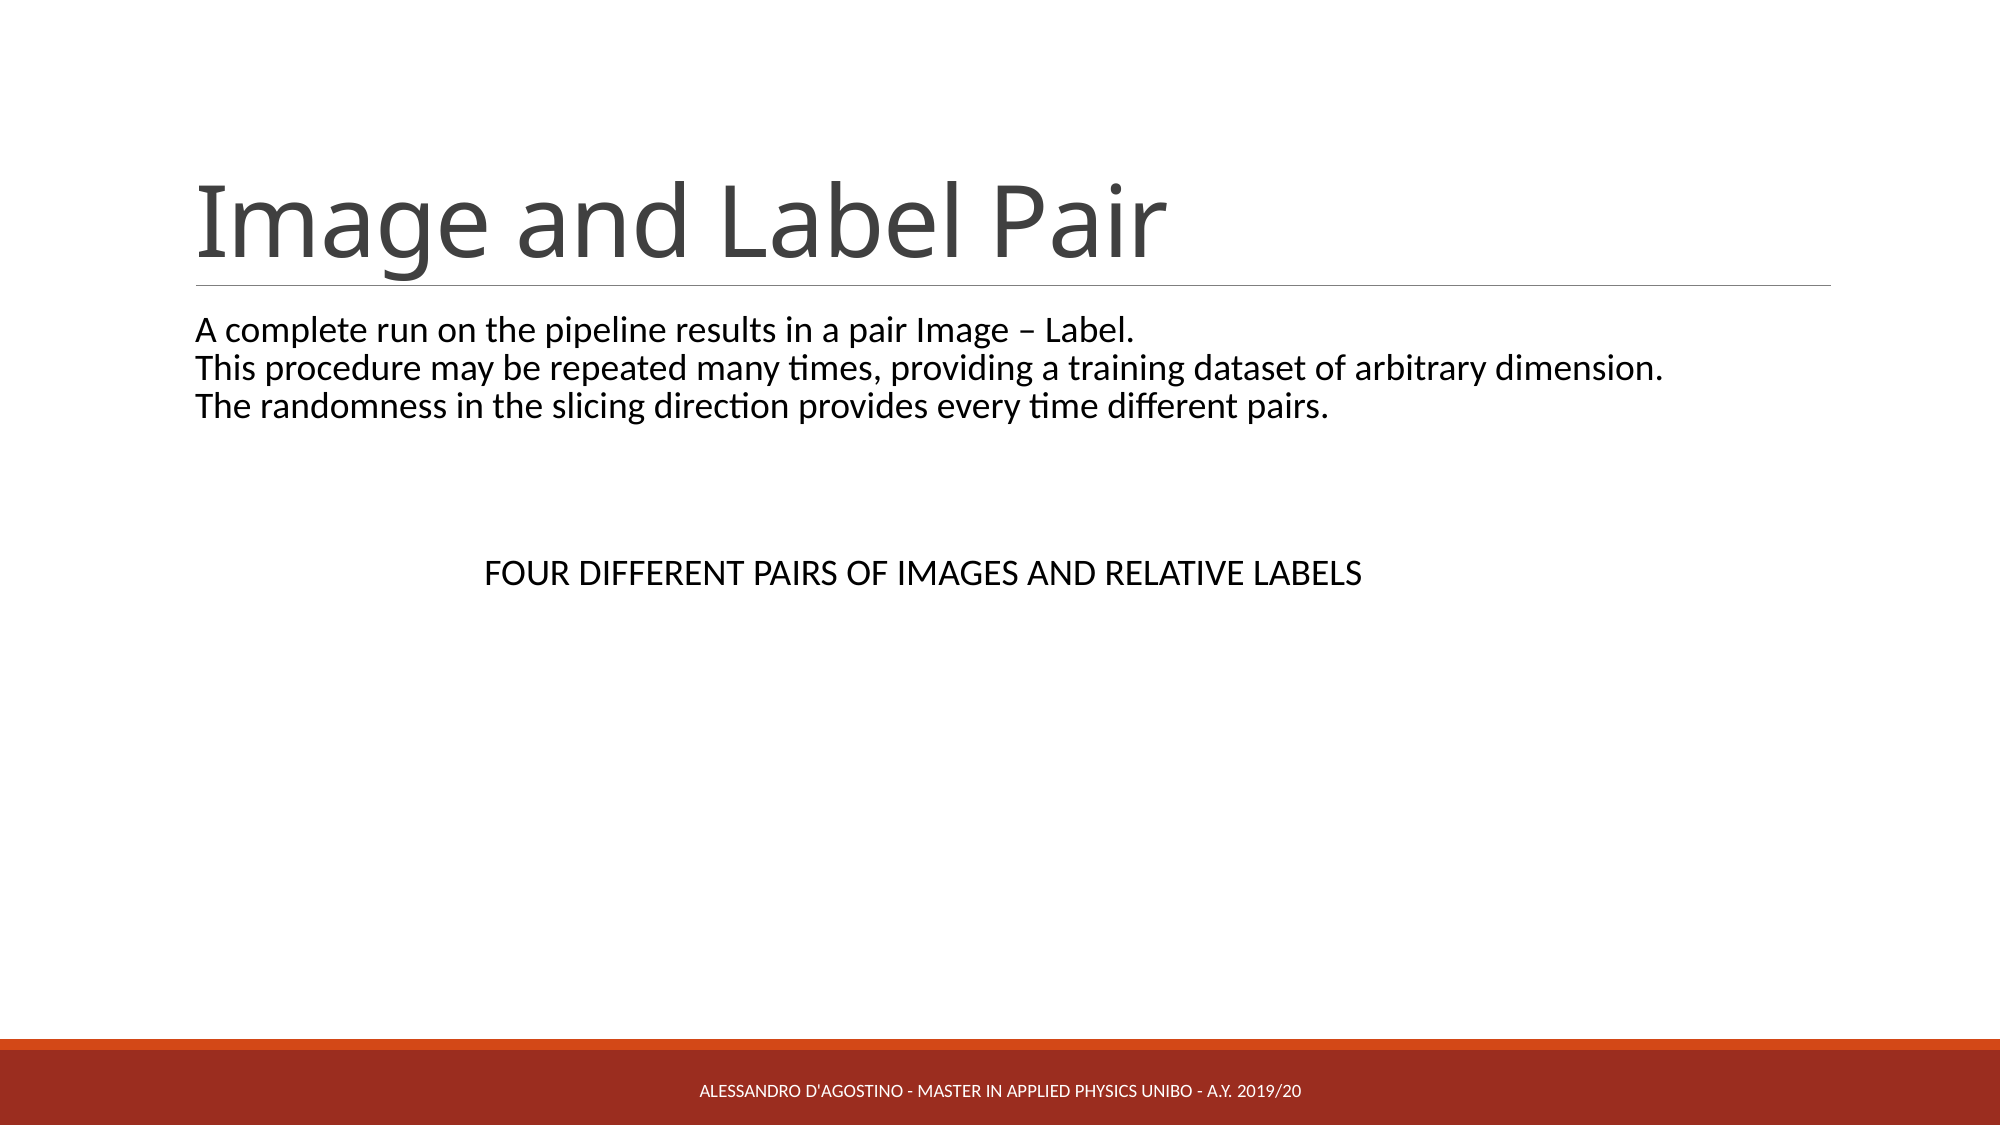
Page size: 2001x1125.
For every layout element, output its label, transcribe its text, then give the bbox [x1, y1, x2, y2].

text_box Alessandro d'Agostino - Master in Applied Physics UniBo - a.y. 2019/20 [604, 1059, 1396, 1120]
title Image and Label Pair [180, 47, 1831, 286]
text_box FOUR DIFFERENT PAIRS OF IMAGES AND RELATIVE LABELS [469, 549, 1494, 611]
text_box A complete run on the pipeline results in a pair Image – Label. This procedure may be repeated many times, providing a training dataset of arbitrary dimension. The randomness in the slicing direction provides every time different pairs. [180, 306, 1831, 459]
